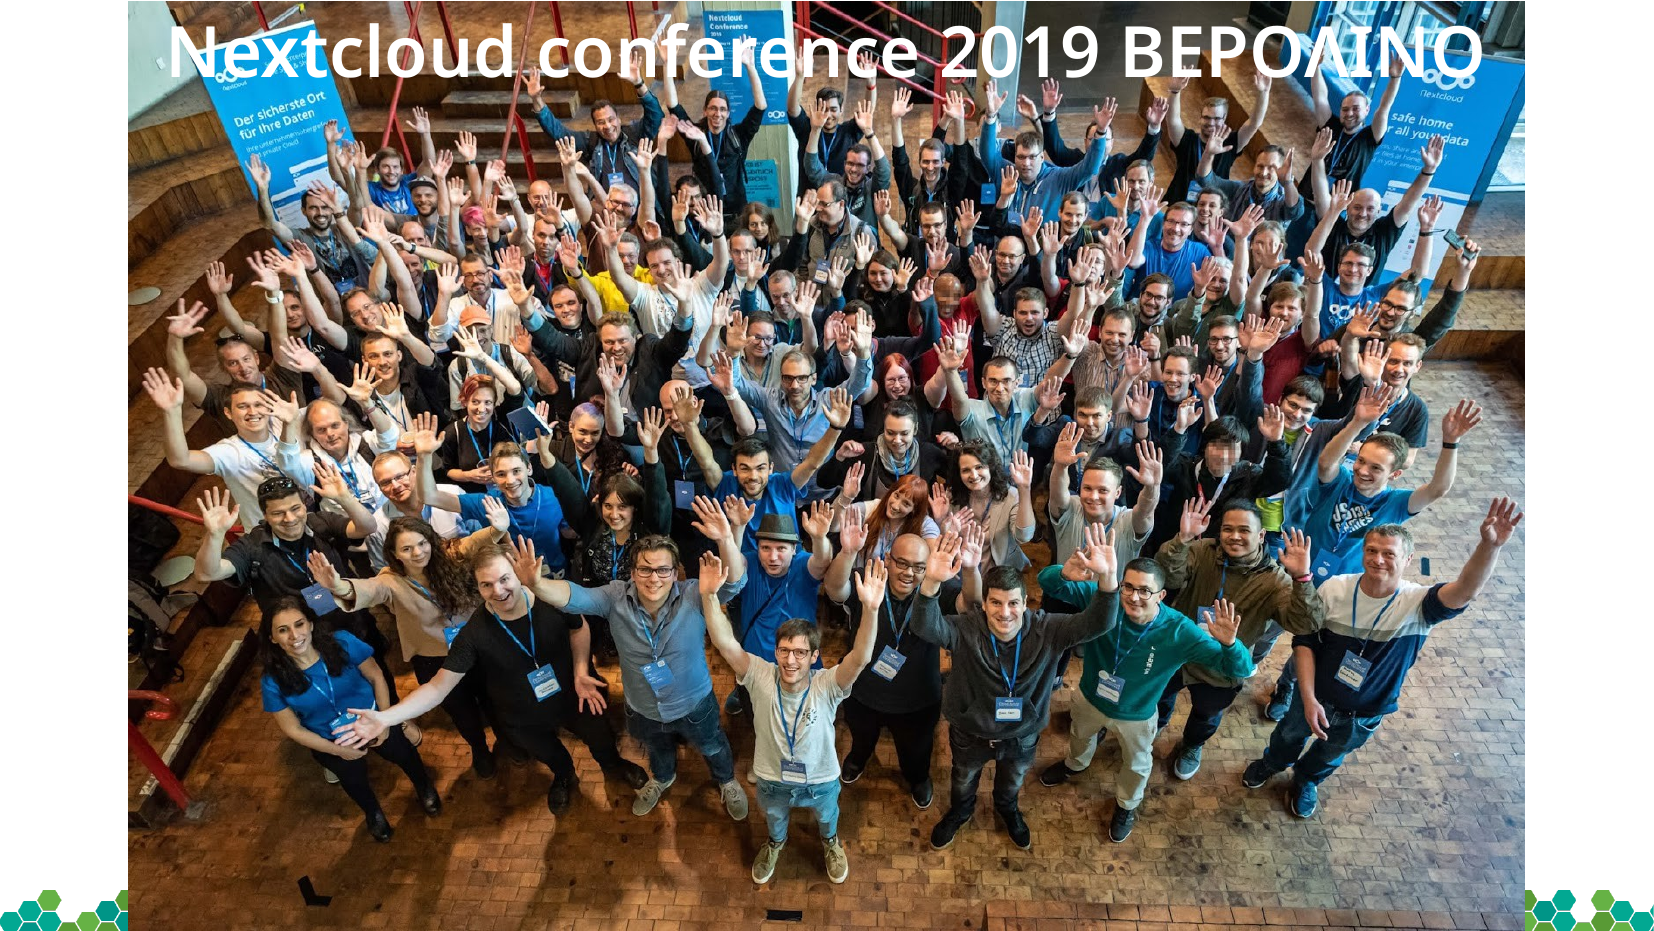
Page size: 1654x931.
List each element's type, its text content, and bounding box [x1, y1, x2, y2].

title Nextcloud conference 2019 ΒΕΡΟΛΙΝΟ [123, 0, 1530, 128]
picture [240, 129, 255, 138]
picture [260, 128, 273, 133]
picture [285, 132, 304, 138]
picture [0, 128, 1654, 931]
picture [287, 140, 298, 146]
